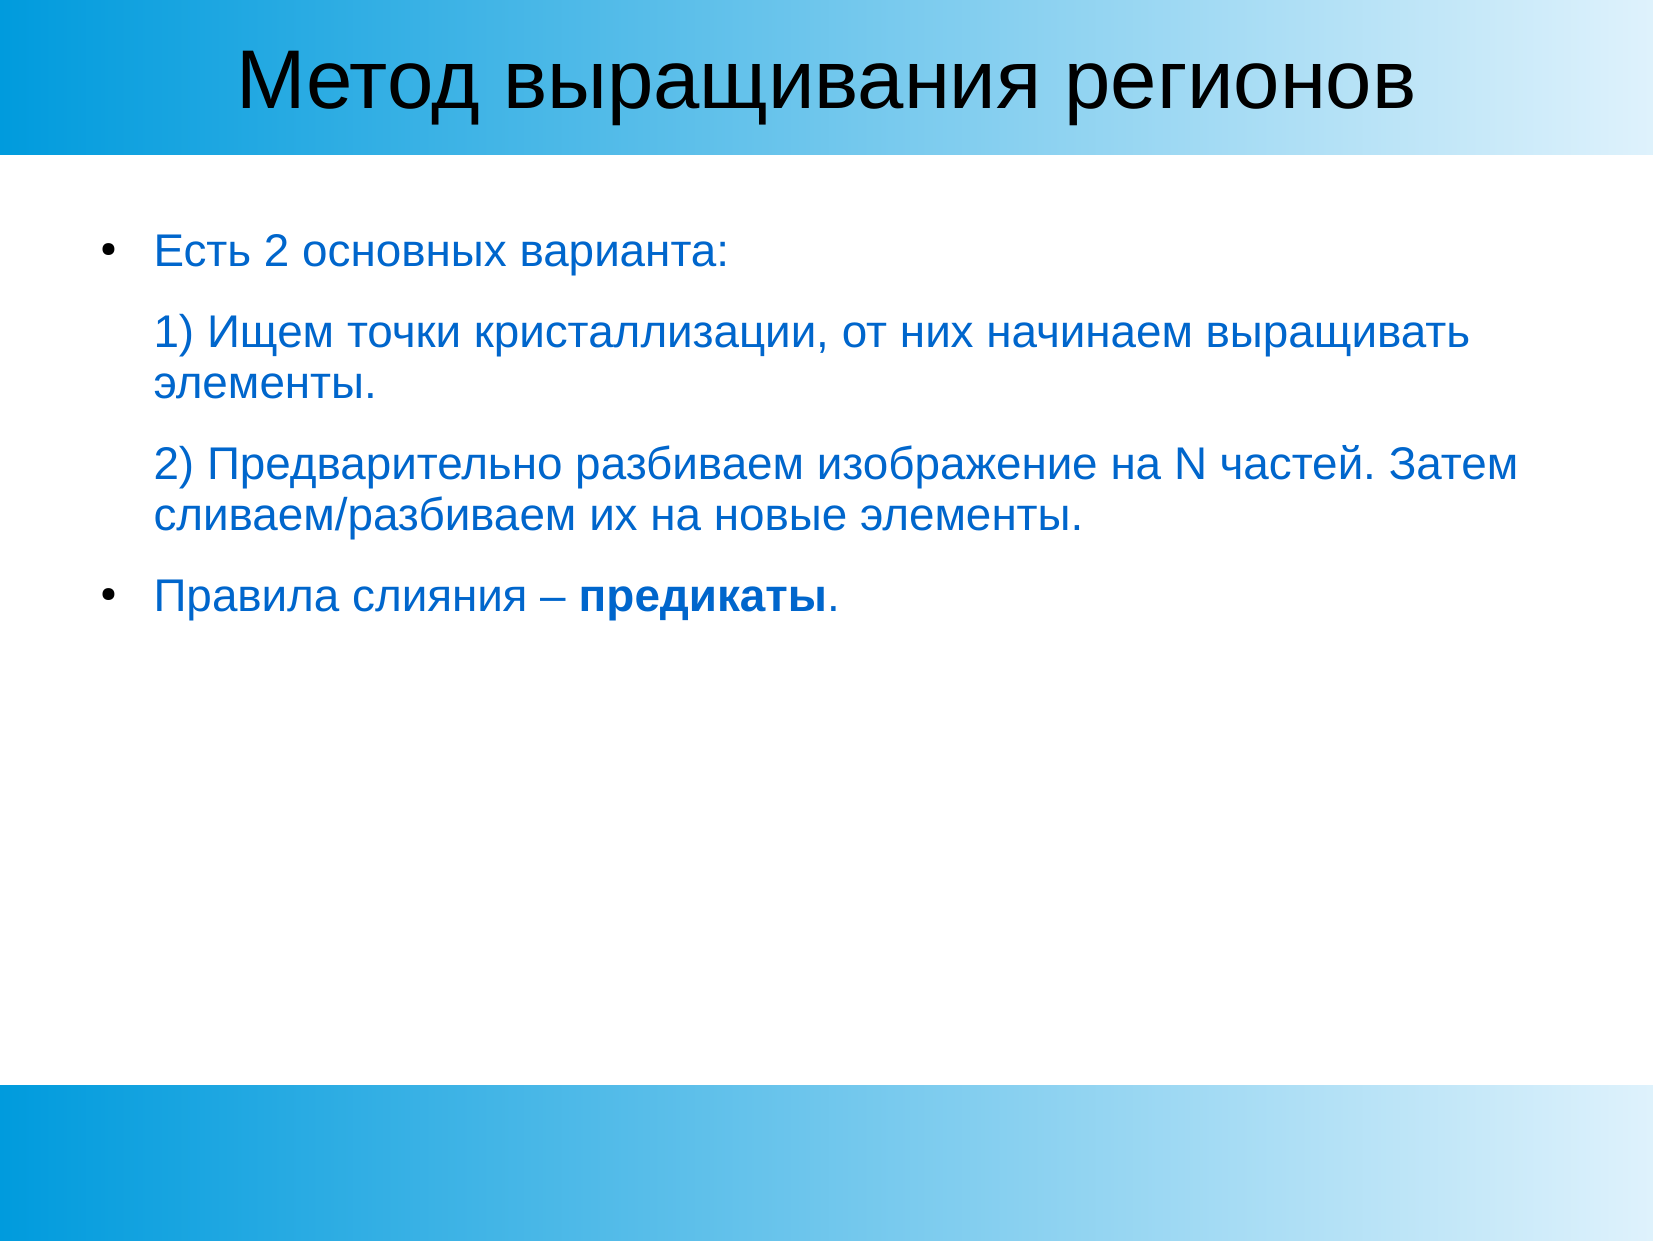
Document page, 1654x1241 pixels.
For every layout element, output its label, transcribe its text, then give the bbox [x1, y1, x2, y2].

list Есть 2 основных варианта: 1) Ищем точки кристаллизации, от них начинаем выращивать элементы. 2) Предварительно разбиваем изображение на N частей. Затем сливаем/разбиваем их на новые элементы. Правила слияния – предикаты. [82, 225, 1571, 1010]
title Метод выращивания регионов [0, 8, 1654, 151]
